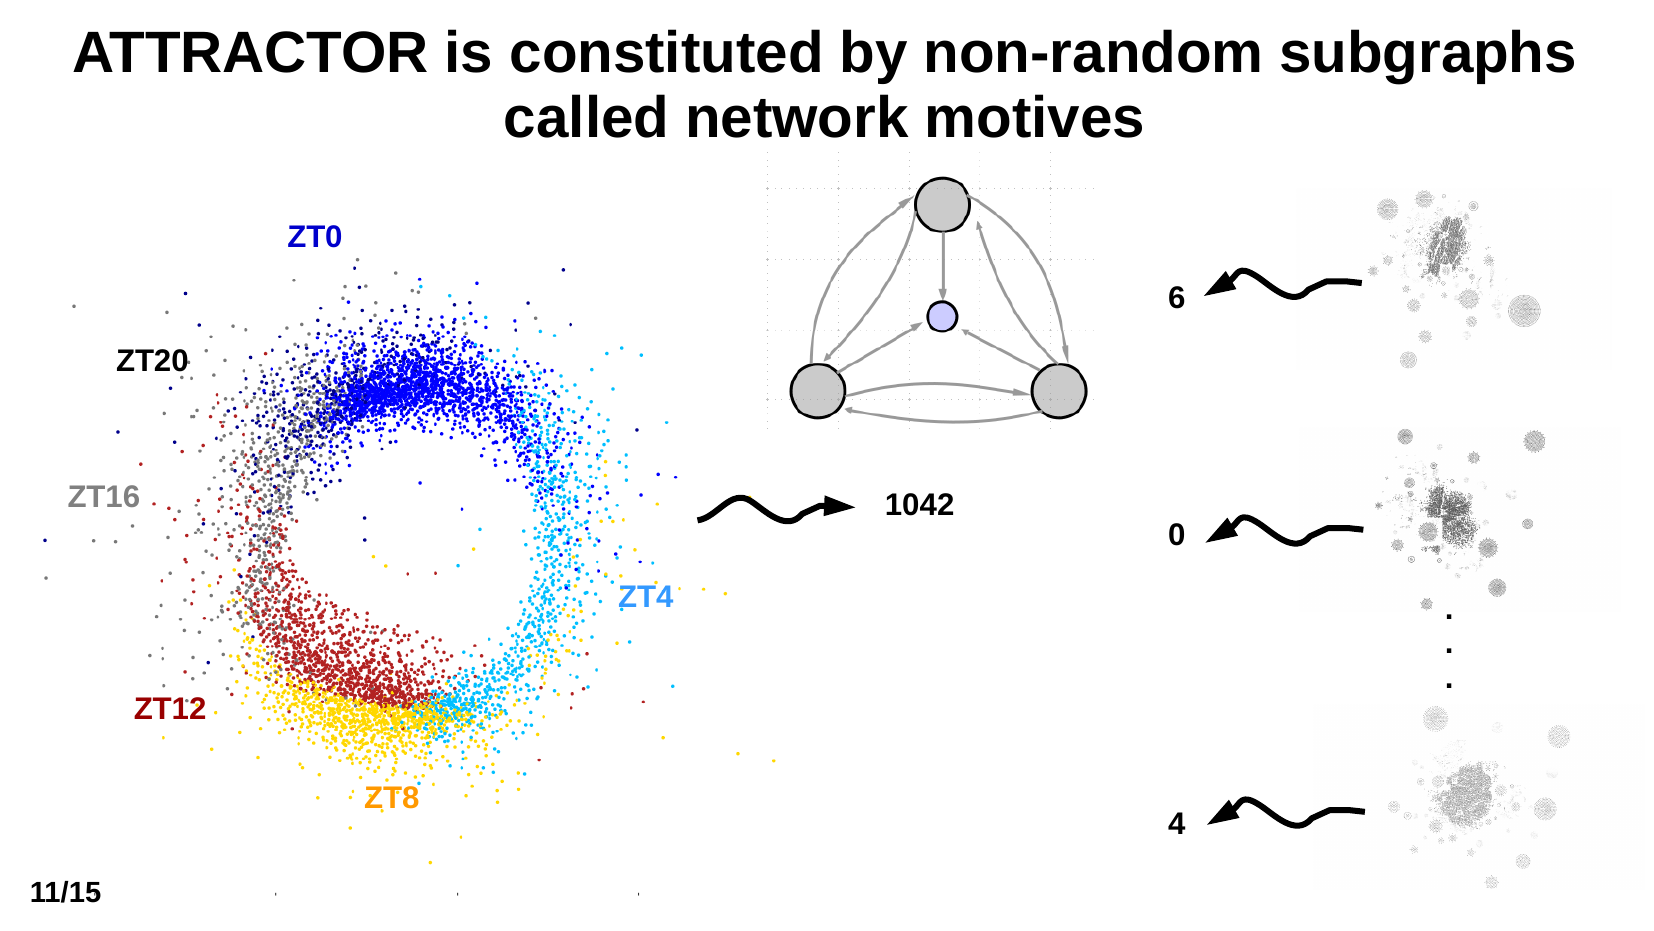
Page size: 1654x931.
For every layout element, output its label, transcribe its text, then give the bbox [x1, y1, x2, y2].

picture [0, 149, 1096, 901]
text_box 1042 [870, 480, 1036, 579]
text_box ZT0 [272, 211, 438, 311]
picture [1313, 704, 1645, 890]
text_box ZT4 [603, 571, 769, 671]
text_box ZT8 [349, 772, 515, 872]
picture [1296, 197, 1612, 370]
text_box 0 [1153, 509, 1319, 609]
text_box 6 [1153, 273, 1319, 373]
text_box 11/15 [15, 840, 121, 917]
text_box . . . [1430, 583, 1596, 703]
picture [1299, 427, 1621, 612]
text_box 4 [1153, 799, 1319, 898]
text_box ZT20 [101, 335, 267, 435]
title ATTRACTOR is constituted by non-random subgraphs called network motives [30, 0, 1621, 197]
text_box ZT16 [52, 471, 218, 571]
text_box ZT12 [119, 684, 285, 783]
